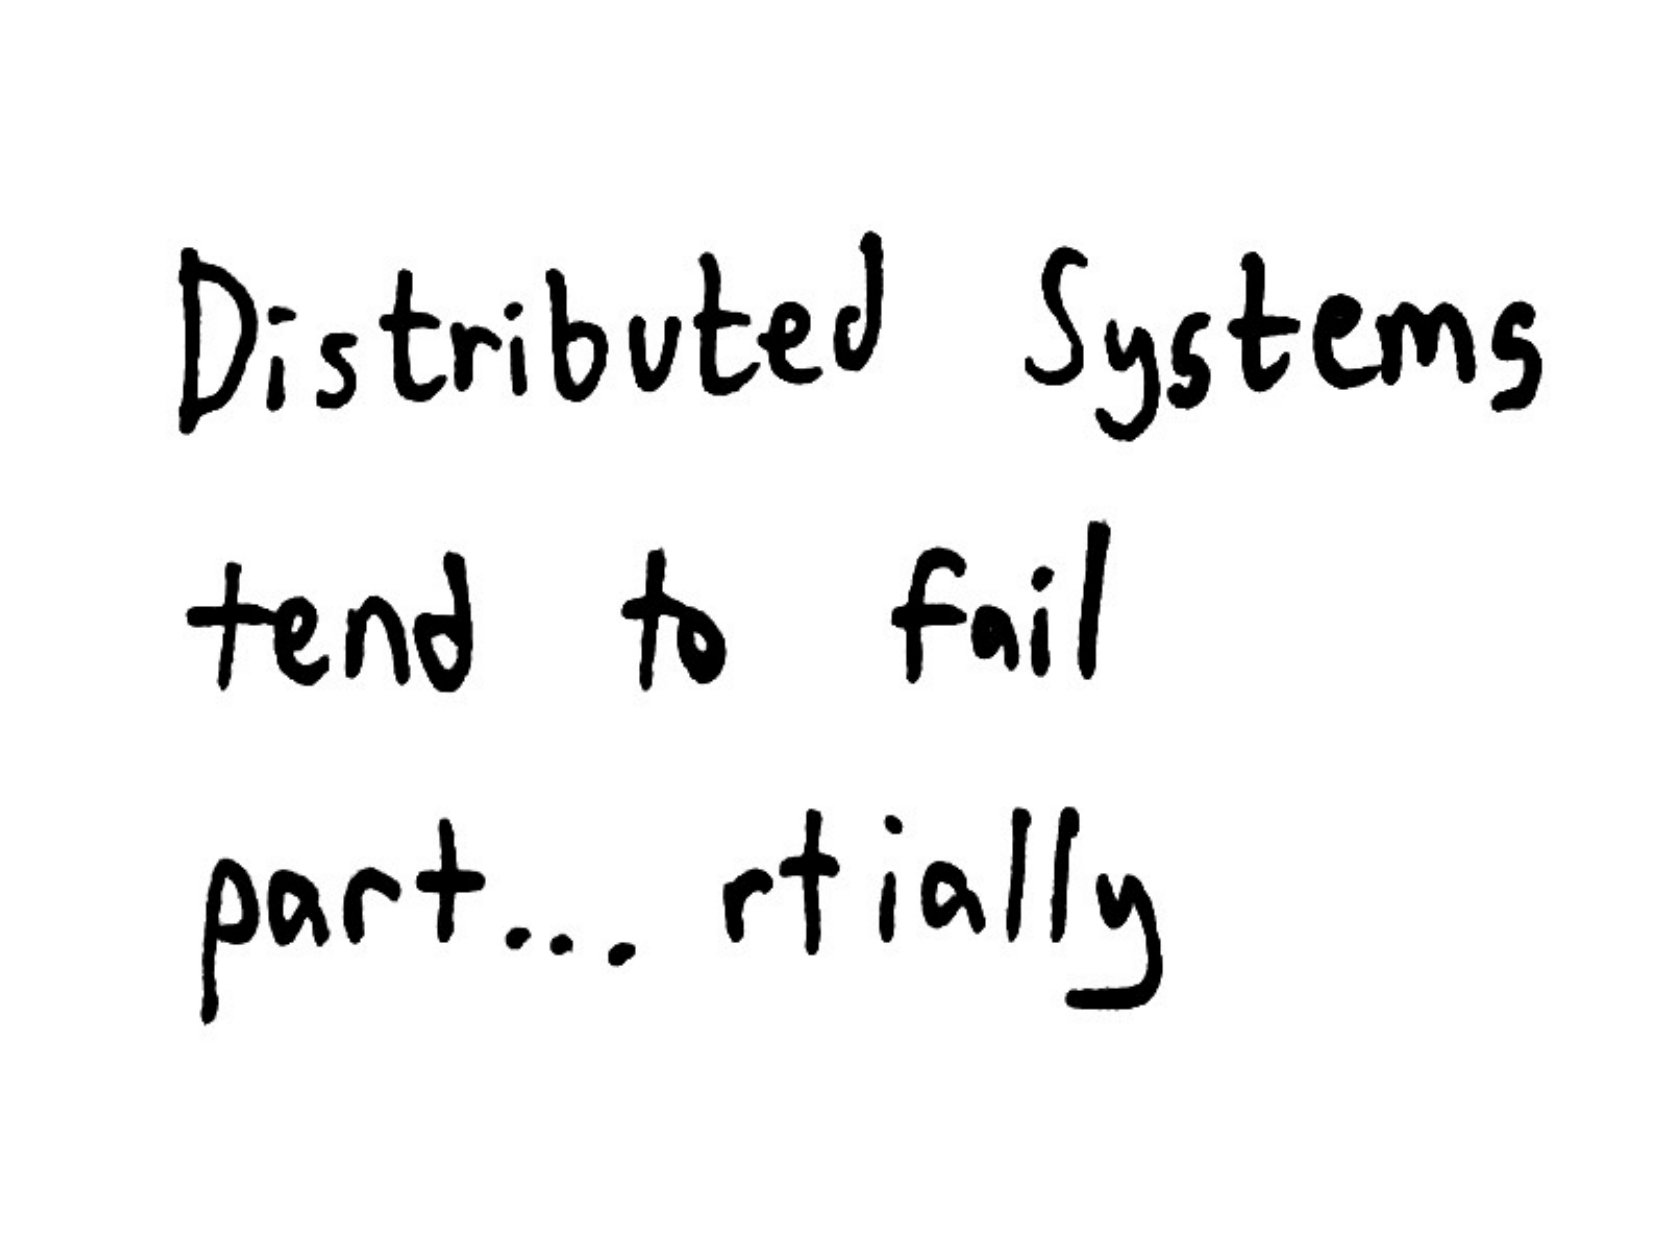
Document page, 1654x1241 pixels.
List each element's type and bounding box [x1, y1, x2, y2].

picture [67, 173, 1654, 1087]
